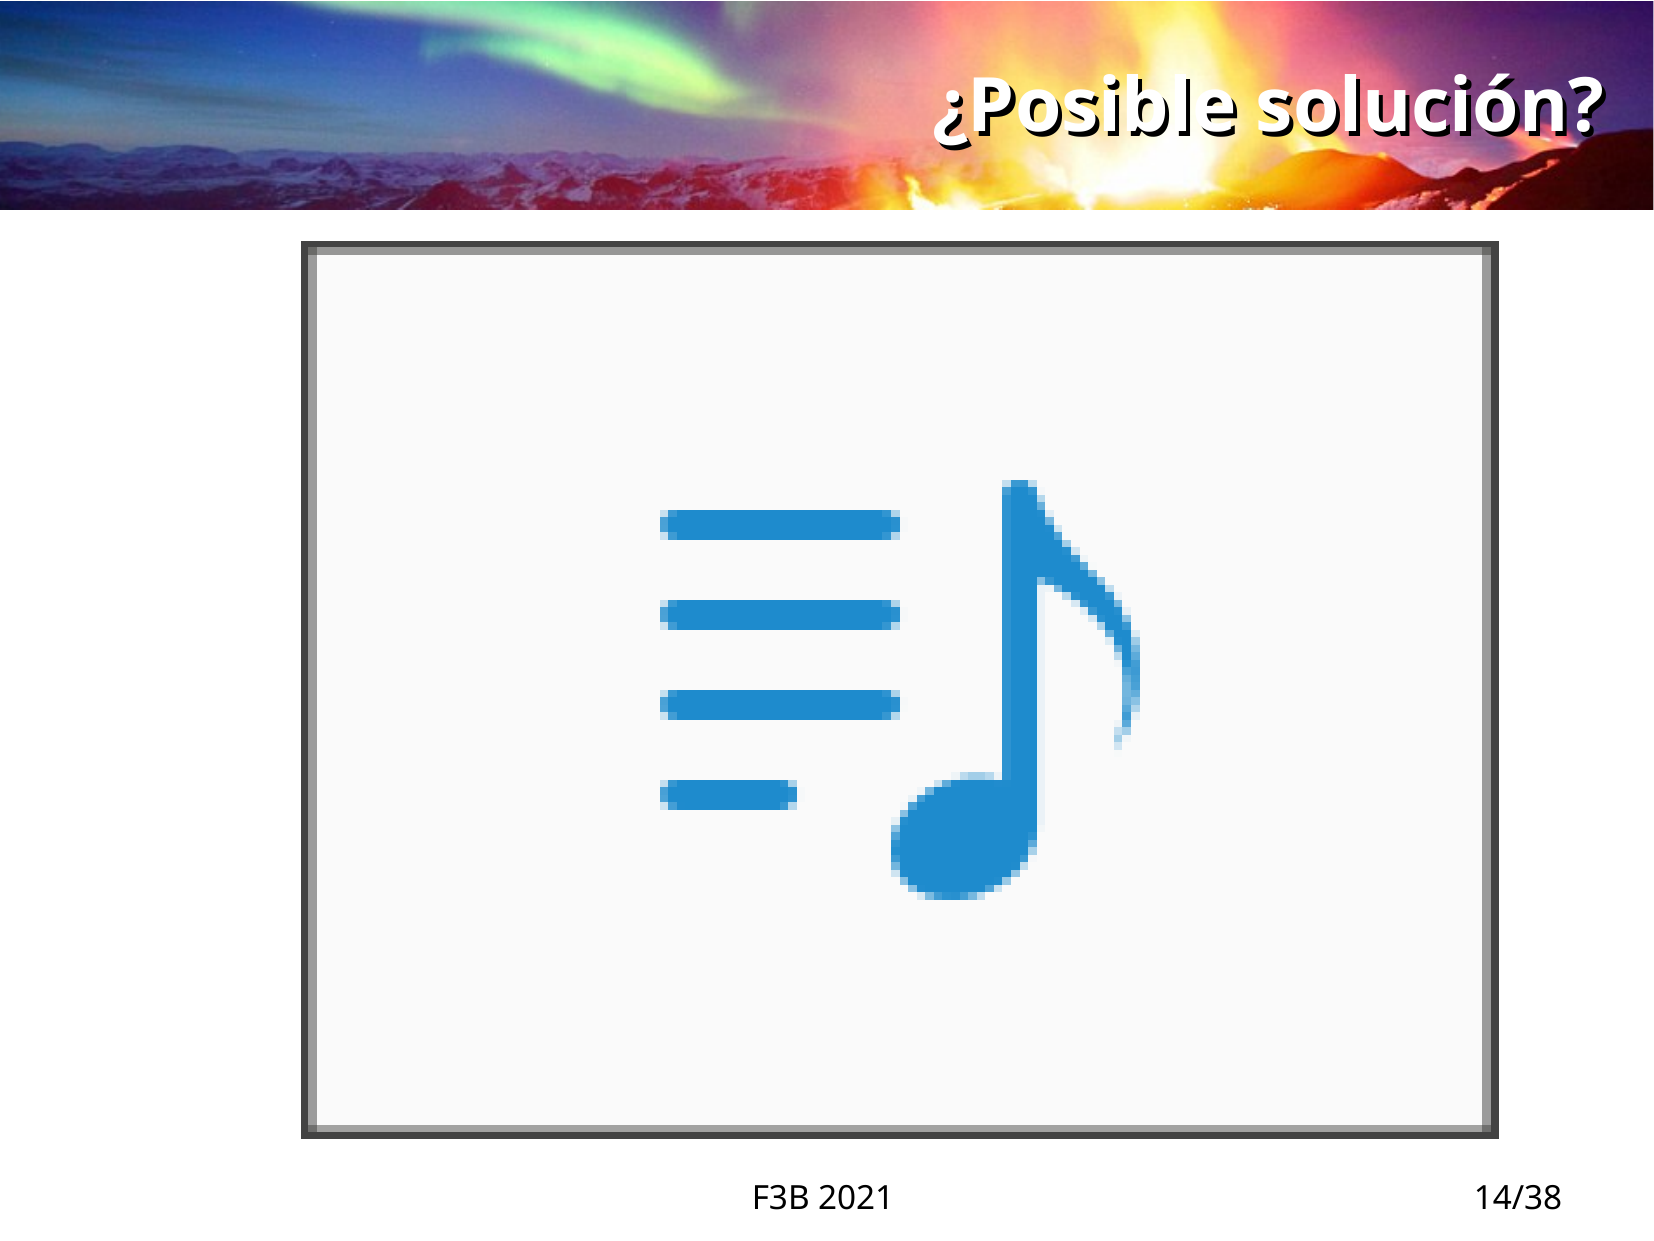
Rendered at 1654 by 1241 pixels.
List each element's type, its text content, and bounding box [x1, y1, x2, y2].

title ¿Posible solución? [45, 15, 1606, 191]
text_box [300, 240, 1501, 1140]
picture [0, 1, 1654, 210]
